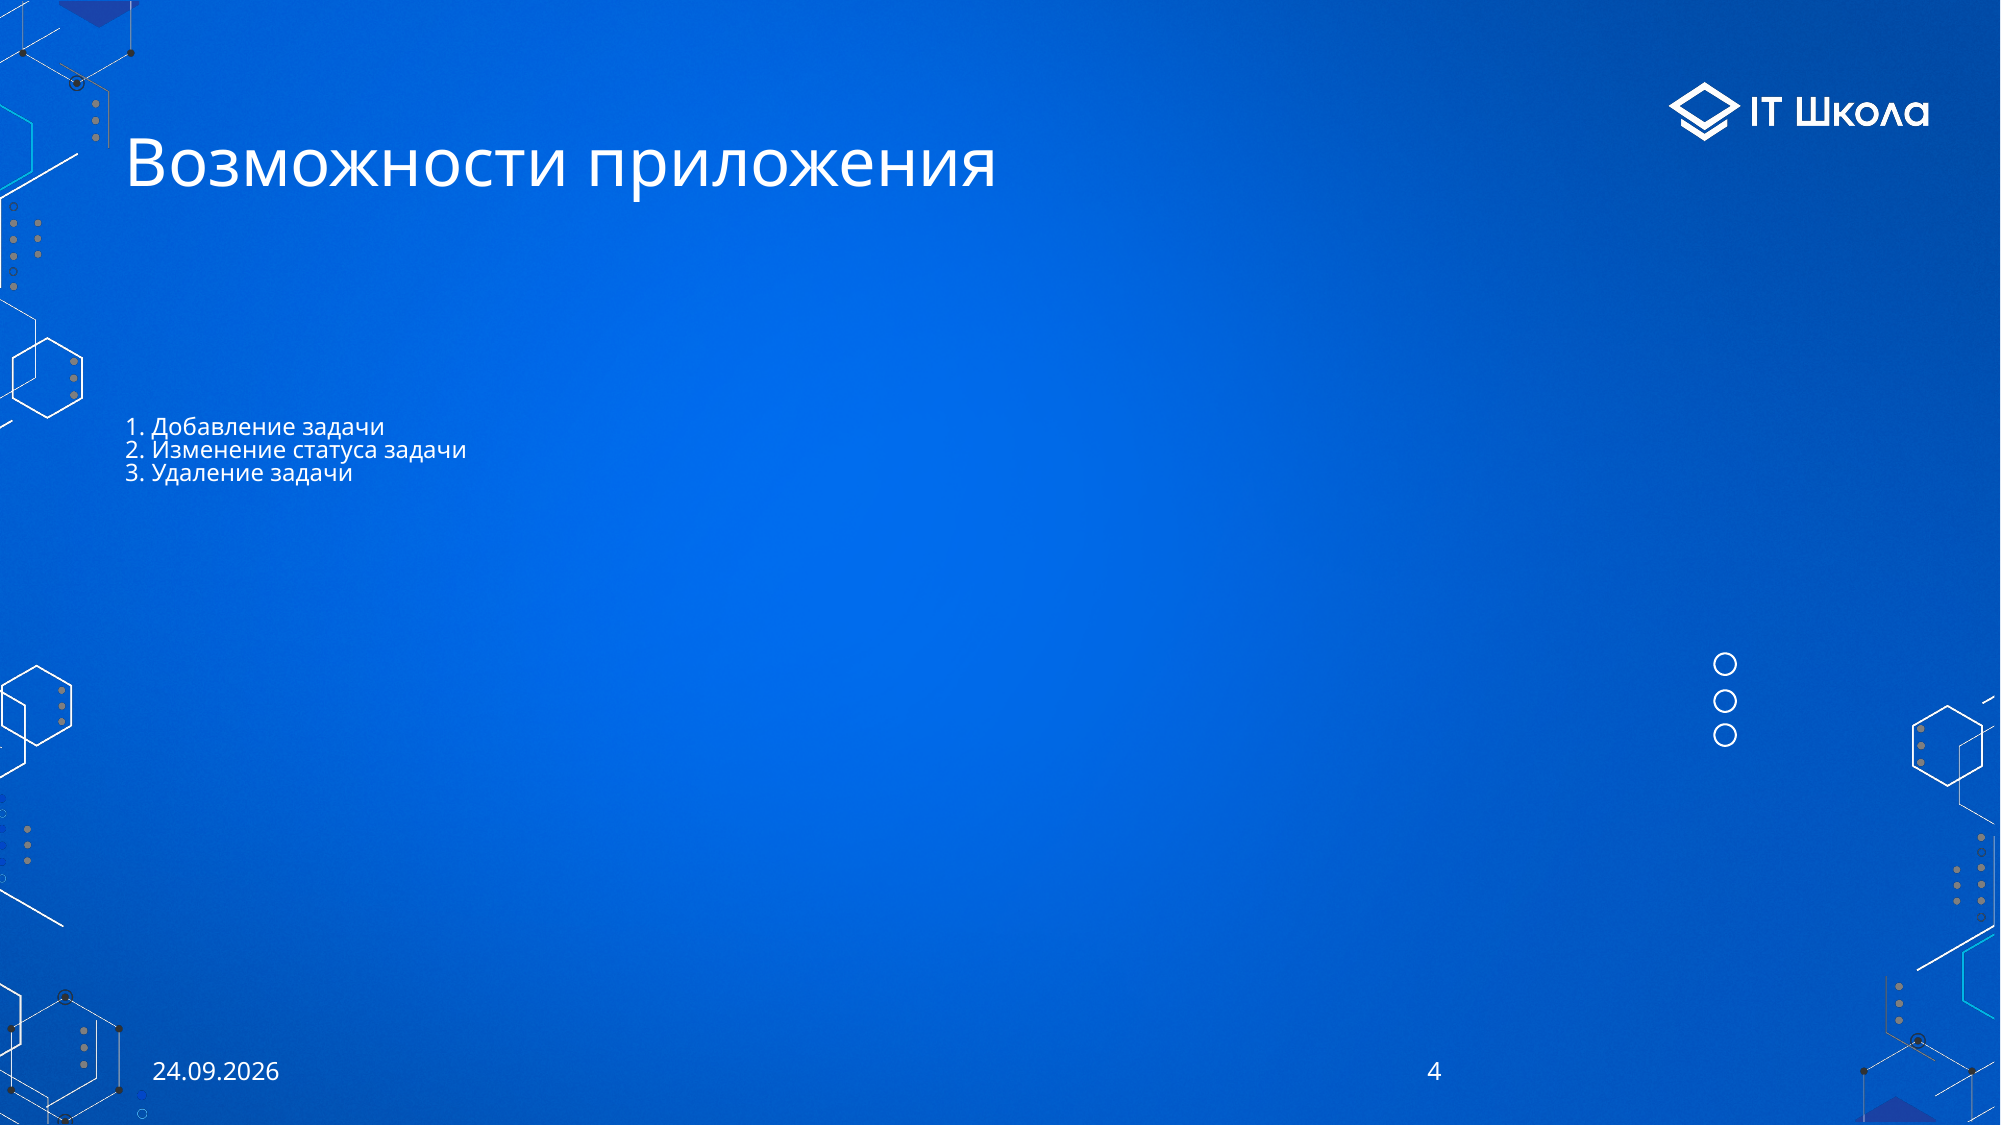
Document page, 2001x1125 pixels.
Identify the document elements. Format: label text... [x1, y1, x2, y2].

text_box Возможности приложения [109, 128, 1629, 242]
slide_number 3 [1412, 1042, 1863, 1103]
slide_number 21.05.2023 [137, 1042, 588, 1103]
title 1. Добавление задачи 2. Изменение статуса задачи 3. Удаление задачи [110, 409, 1629, 523]
